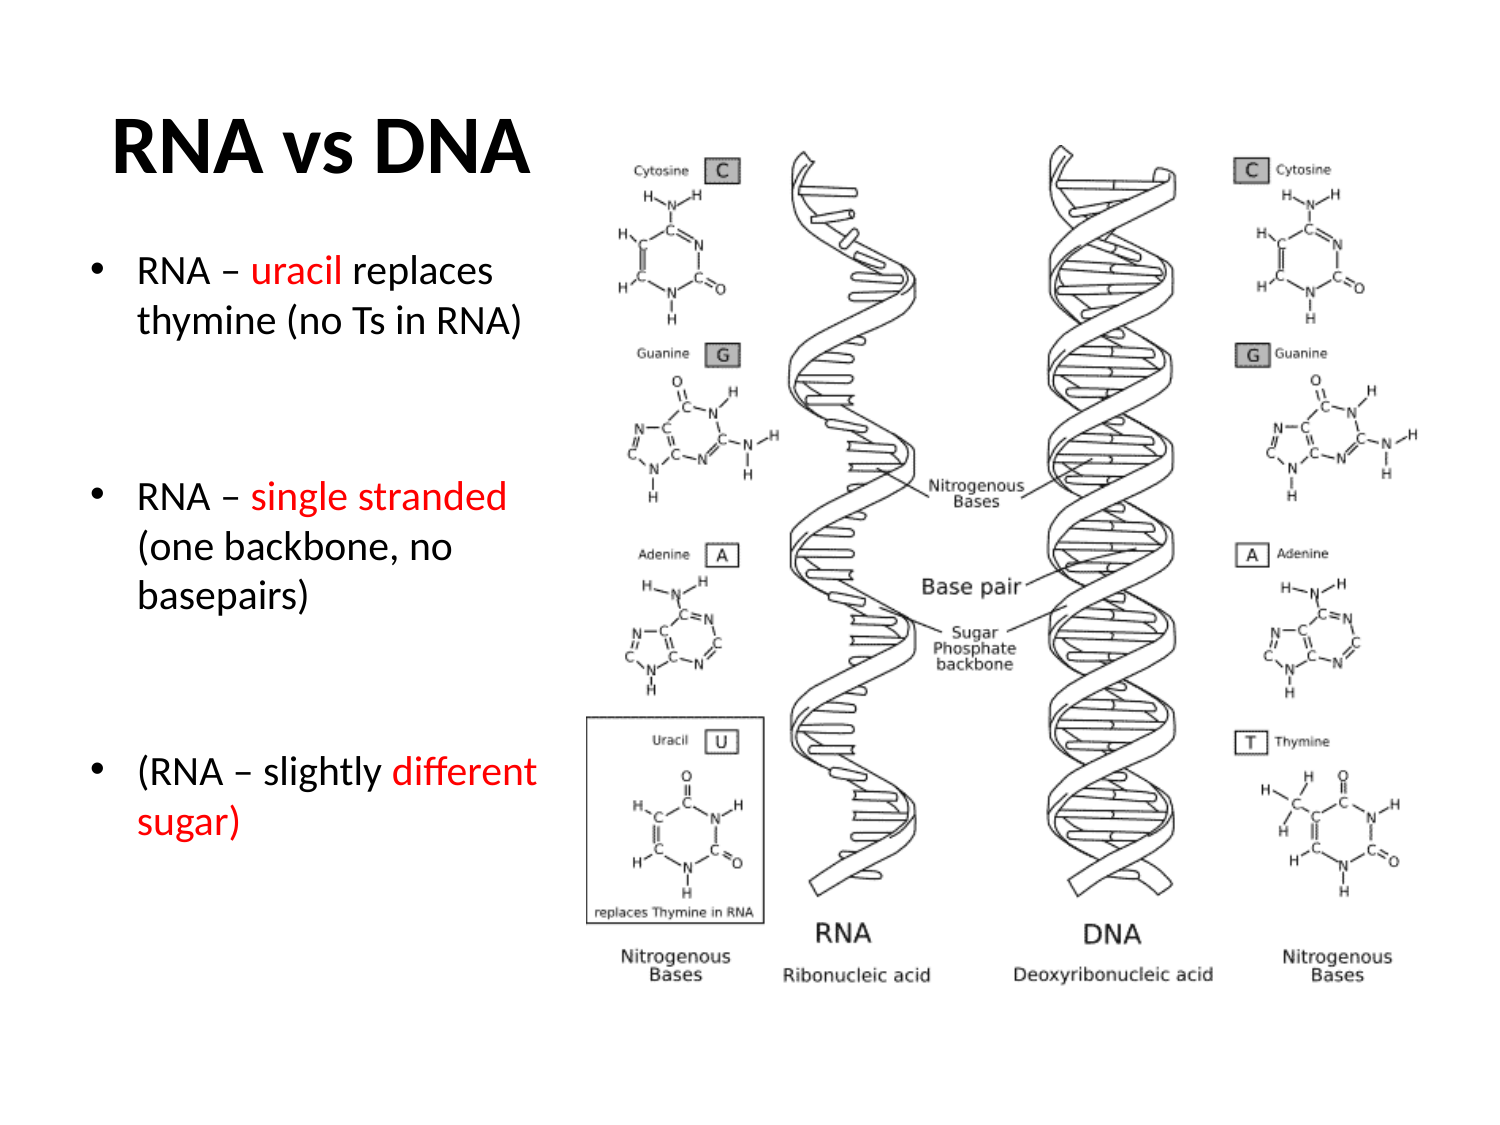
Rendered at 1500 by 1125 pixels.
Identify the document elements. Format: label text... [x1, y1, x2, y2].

title RNA vs DNA [75, 44, 569, 235]
list RNA – uracil replaces thymine (no Ts in RNA) RNA – single stranded (one backbone, no basepairs) (RNA – slightly different sugar) [75, 235, 569, 1005]
picture [586, 90, 1425, 1051]
